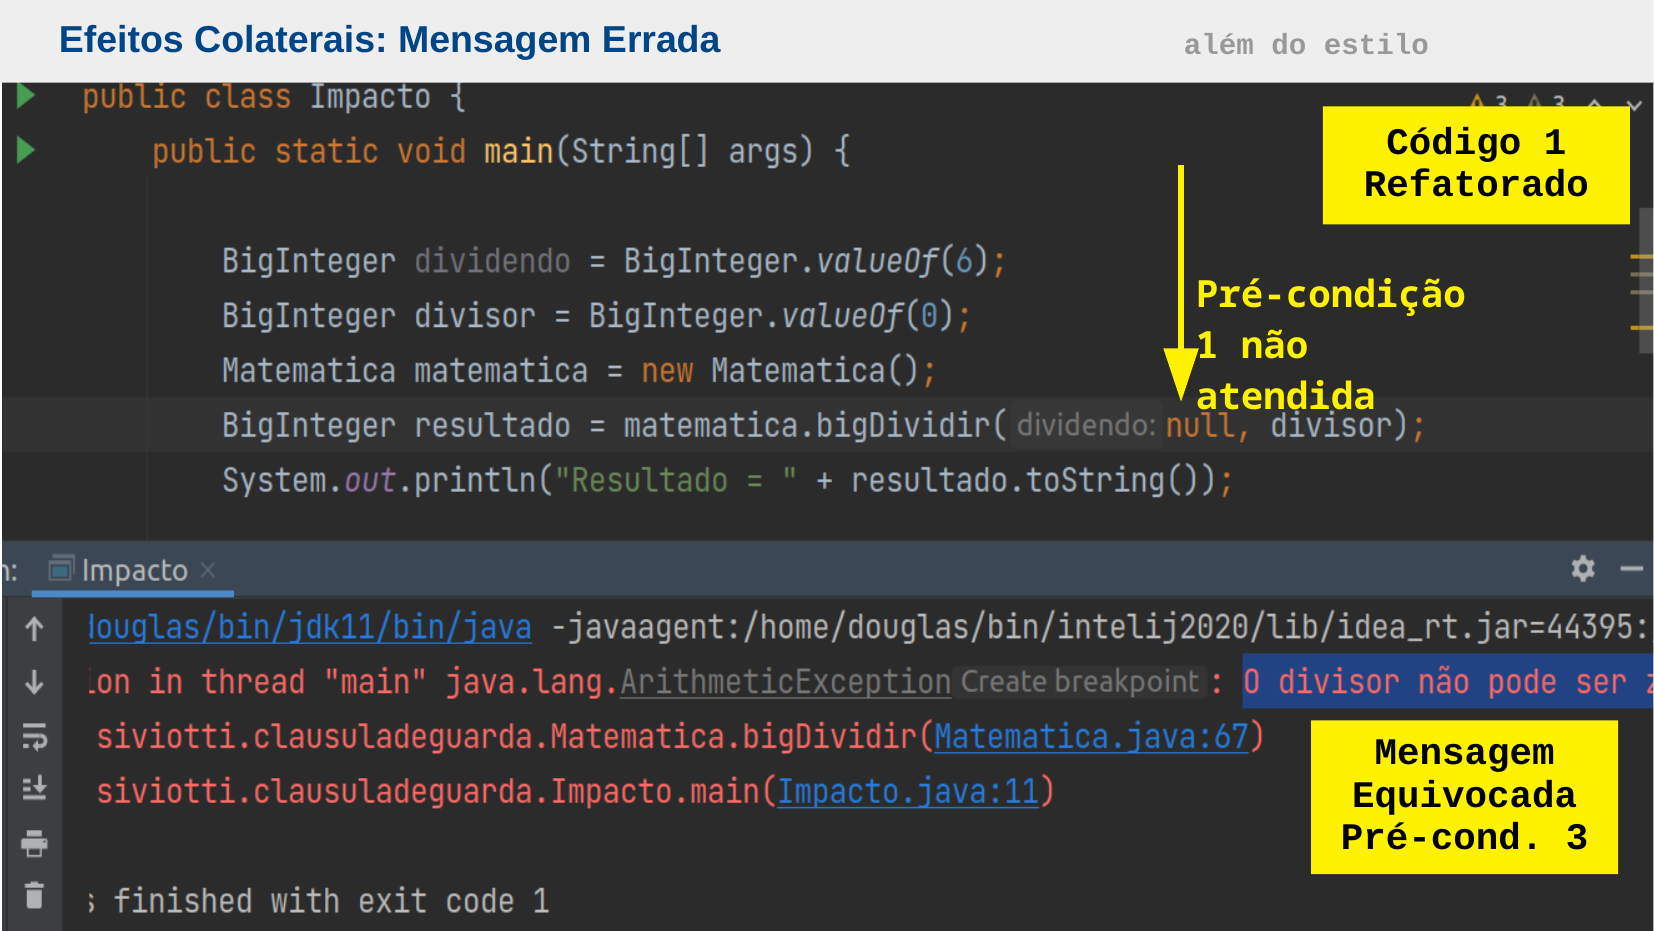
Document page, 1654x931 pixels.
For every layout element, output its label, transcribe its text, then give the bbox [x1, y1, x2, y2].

title [165, 879, 1406, 931]
picture [2, 83, 1654, 931]
text_box [0, 0, 1654, 83]
text_box Mensagem Equivocada Pré-cond. 3 [1311, 720, 1619, 875]
title Efeitos Colaterais: Mensagem Errada [59, 14, 1182, 66]
text_box Pré-condição 1 não atendida [1181, 259, 1524, 351]
text_box Código 1 Refatorado [1322, 106, 1630, 225]
text_box além do estilo [1169, 23, 1644, 71]
